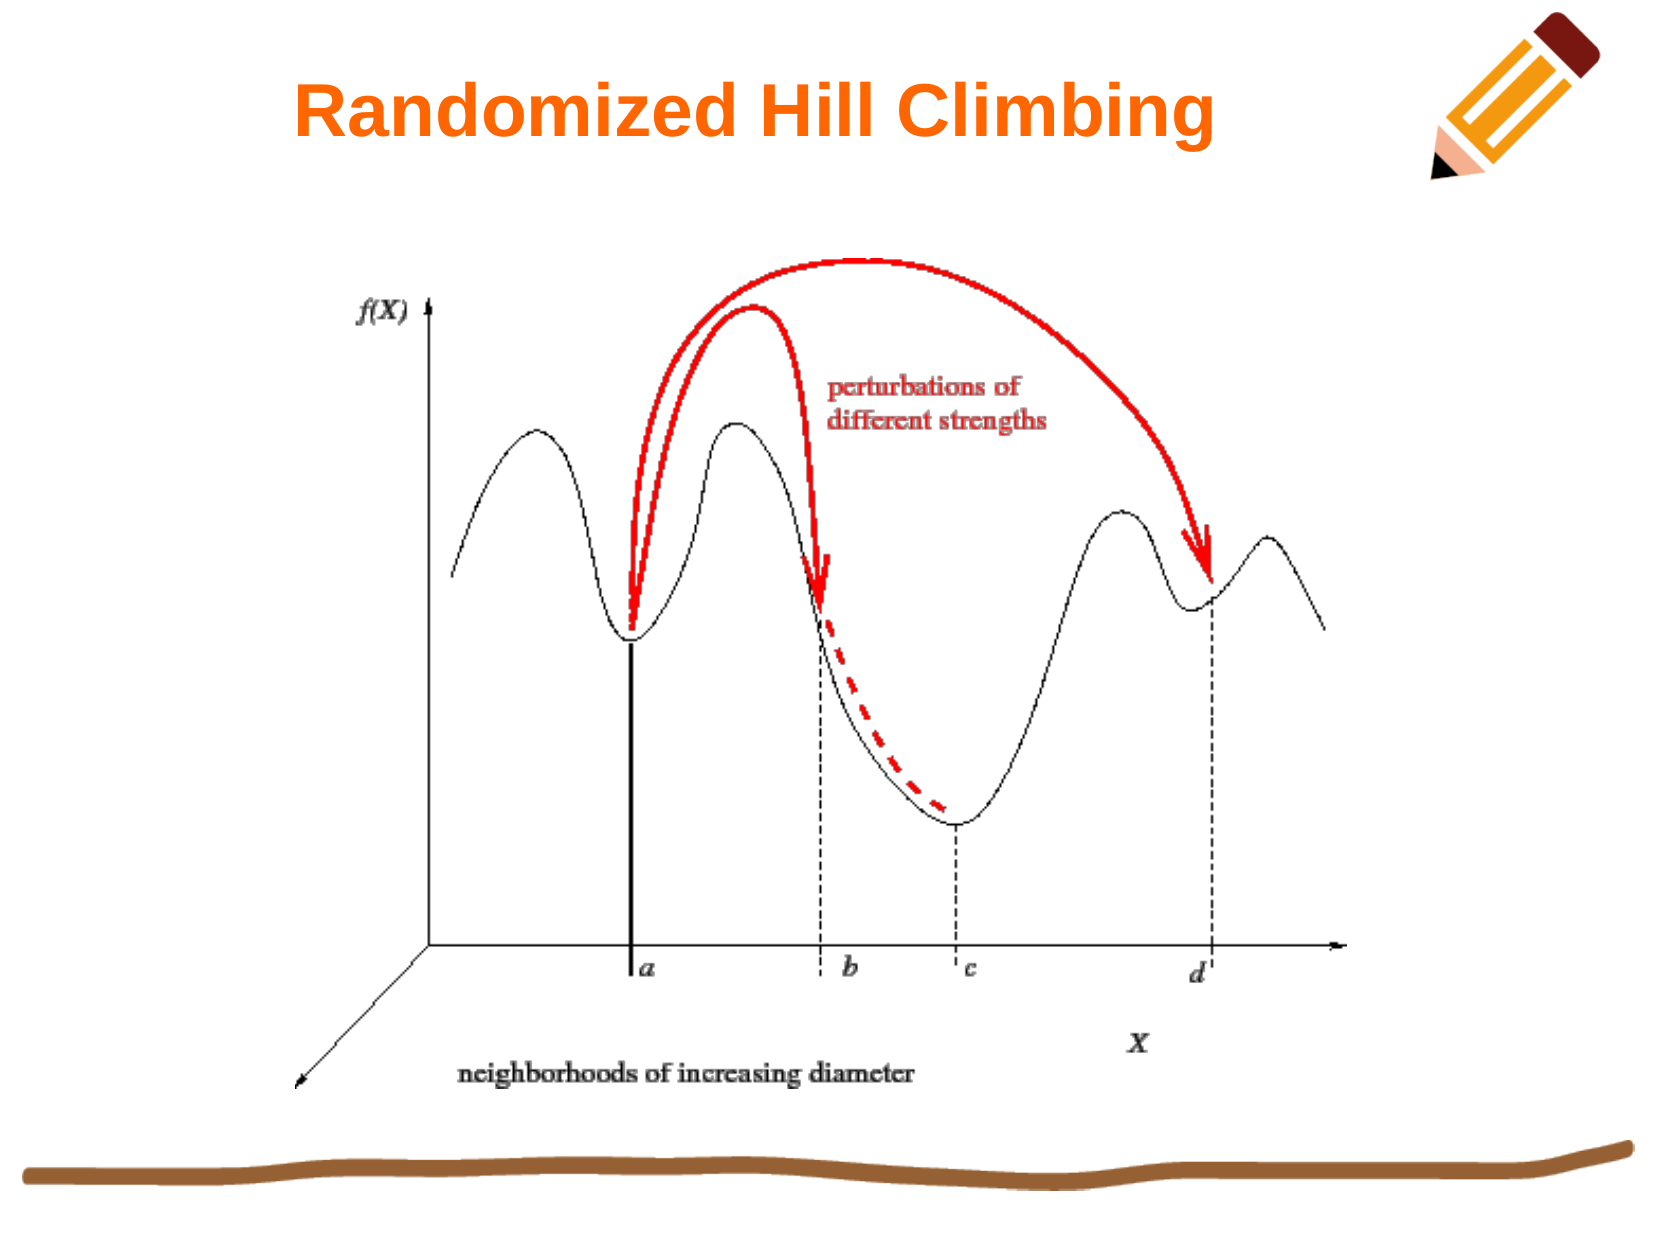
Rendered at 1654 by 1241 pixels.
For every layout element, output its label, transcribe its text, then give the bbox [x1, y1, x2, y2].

picture [22, 1140, 1635, 1191]
picture [295, 258, 1347, 1089]
title Randomized Hill Climbing [82, 49, 1430, 172]
picture [1430, 12, 1601, 181]
